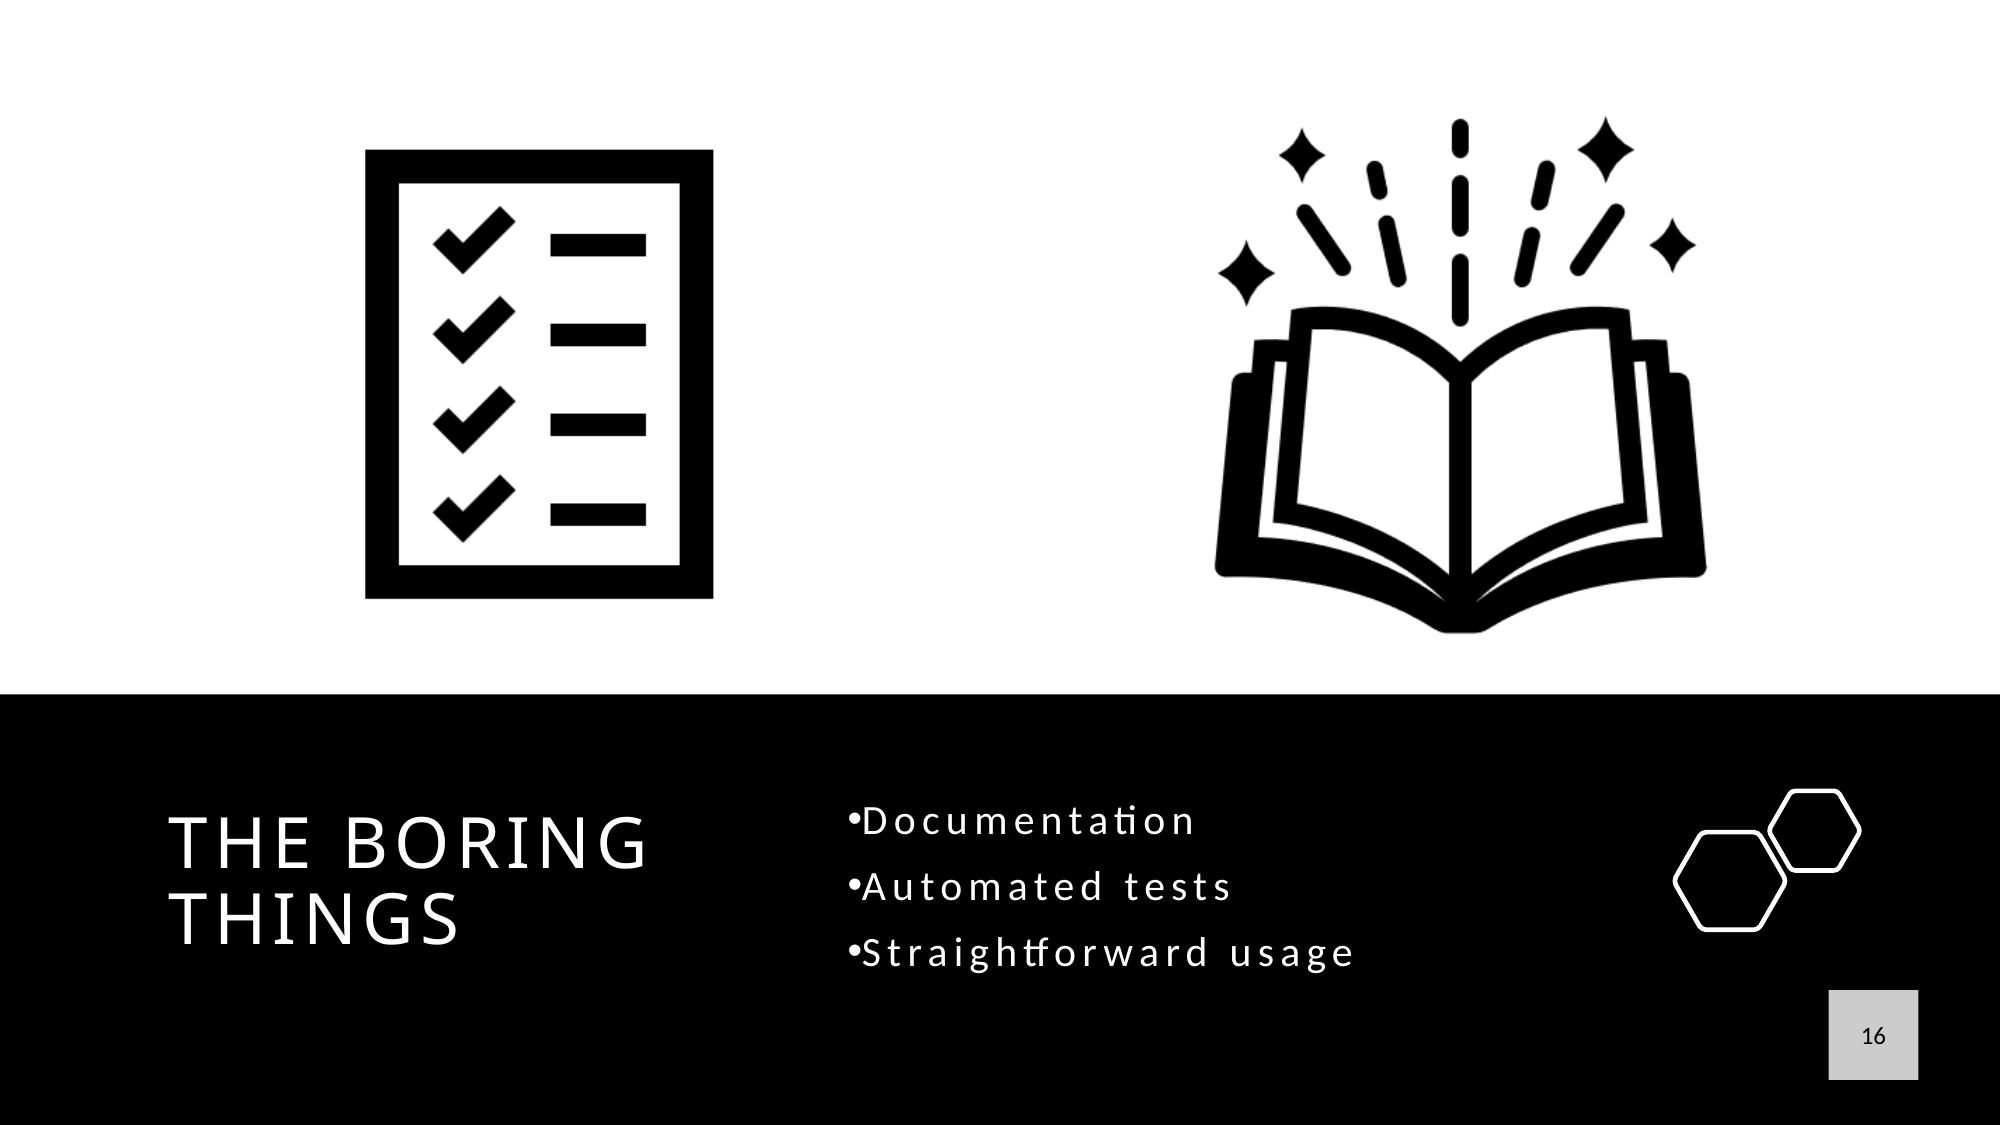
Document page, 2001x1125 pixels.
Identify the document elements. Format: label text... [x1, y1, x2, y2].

picture [1191, 105, 1730, 644]
picture [270, 105, 809, 644]
text_box [0, 0, 2000, 1125]
title The boring things [153, 799, 759, 1060]
slide_number <number> [1828, 990, 1919, 1080]
list Documentation Automated tests Straightforward usage [832, 790, 1642, 1052]
